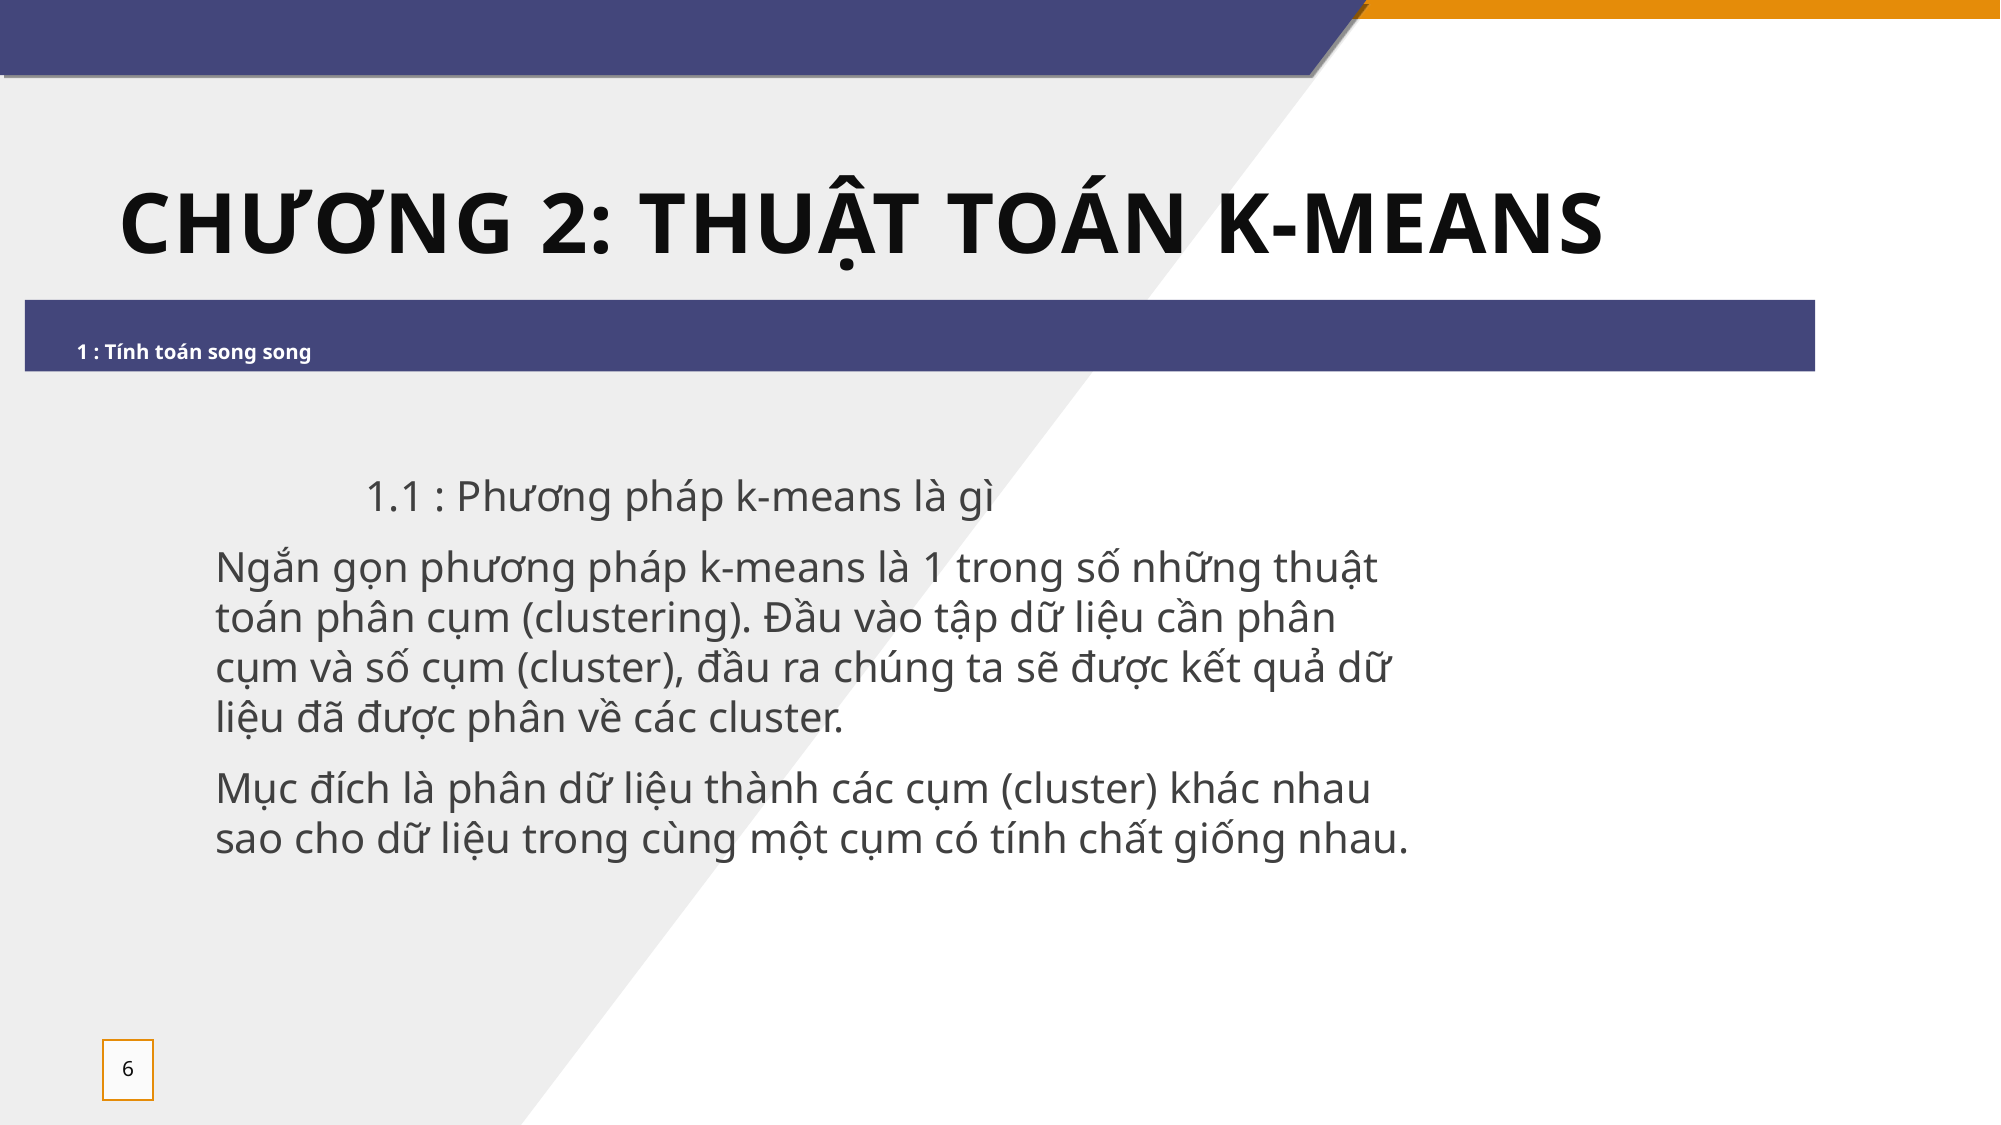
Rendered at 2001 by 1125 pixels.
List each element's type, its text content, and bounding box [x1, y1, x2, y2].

text_box 1.1 : Phương pháp k-means là gì Ngắn gọn phương pháp k-means là 1 trong số những thuật toán phân cụm (clustering). Đầu vào tập dữ liệu cần phân cụm và số cụm (cluster), đầu ra chúng ta sẽ được kết quả dữ liệu đã được phân về các cluster. Mục đích là phân dữ liệu thành các cụm (cluster) khác nhau sao cho dữ liệu trong cùng một cụm có tính chất giống nhau. [200, 463, 1438, 869]
text_box [103, 1040, 153, 1101]
list 1 : Tính toán song song [24, 299, 1816, 372]
title CHƯƠNG 2: THUẬT TOÁN K-Means [103, 162, 1876, 279]
